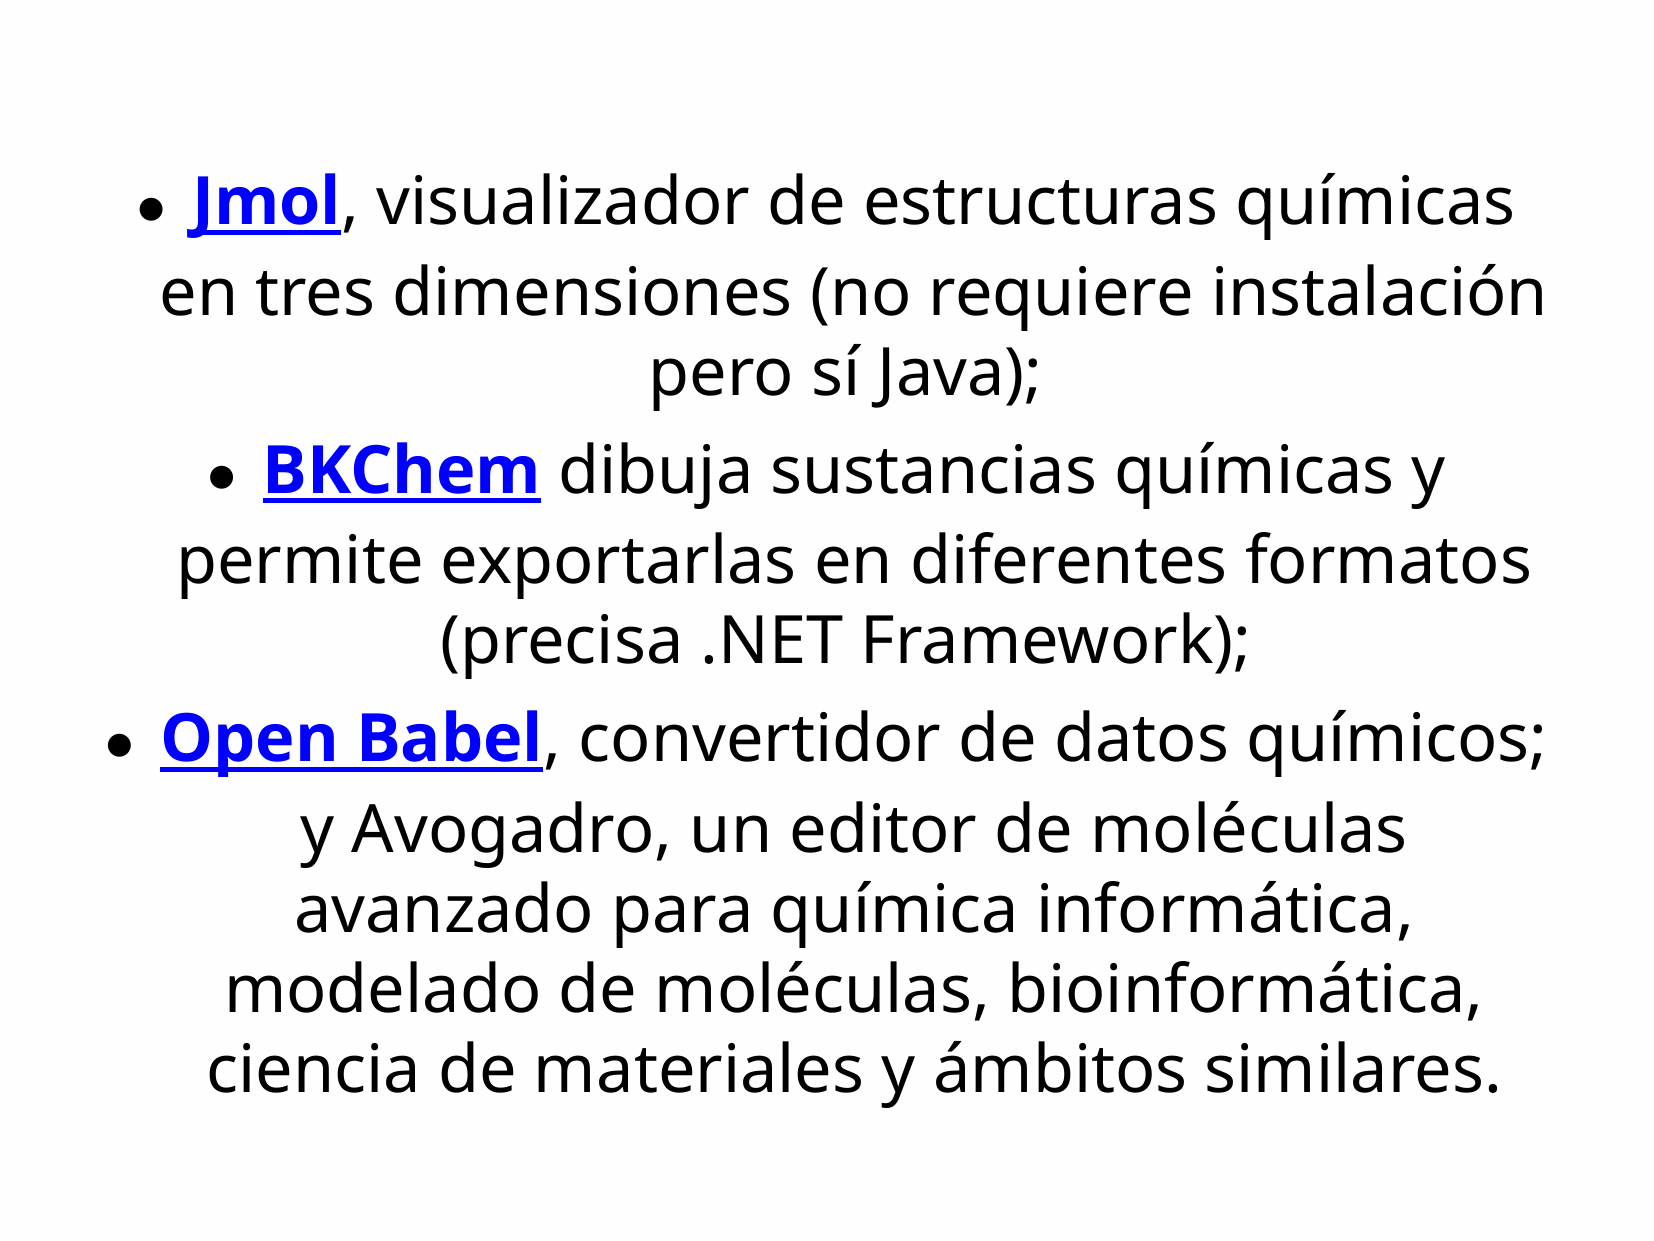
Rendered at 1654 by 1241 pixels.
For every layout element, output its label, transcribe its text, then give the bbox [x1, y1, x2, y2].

list Jmol, visualizador de estructuras químicas en tres dimensiones (no requiere instalación pero sí Java); BKChem dibuja sustancias químicas y permite exportarlas en diferentes formatos (precisa .NET Framework); Open Babel, convertidor de datos químicos; y Avogadro, un editor de moléculas avanzado para química informática, modelado de moléculas, bioinformática, ciencia de materiales y ámbitos similares. [82, 82, 1571, 1182]
